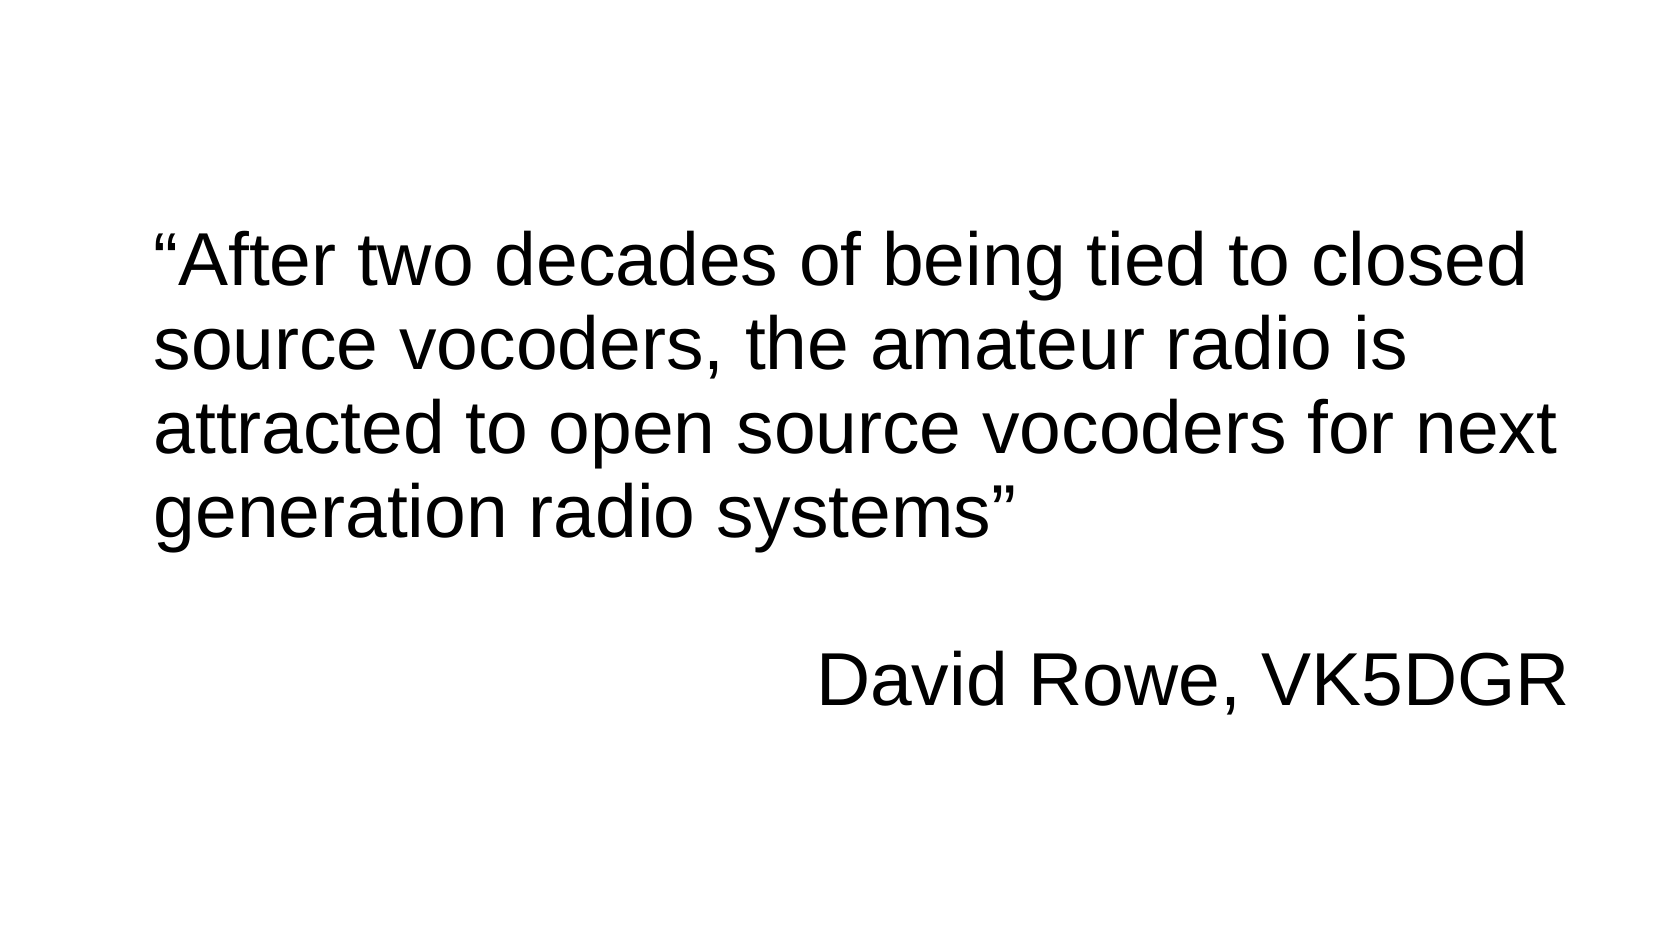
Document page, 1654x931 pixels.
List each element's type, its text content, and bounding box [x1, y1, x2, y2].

text_box “After two decades of being tied to closed source vocoders, the amateur radio is attracted to open source vocoders for next generation radio systems” David Rowe, VK5DGR [82, 217, 1571, 757]
